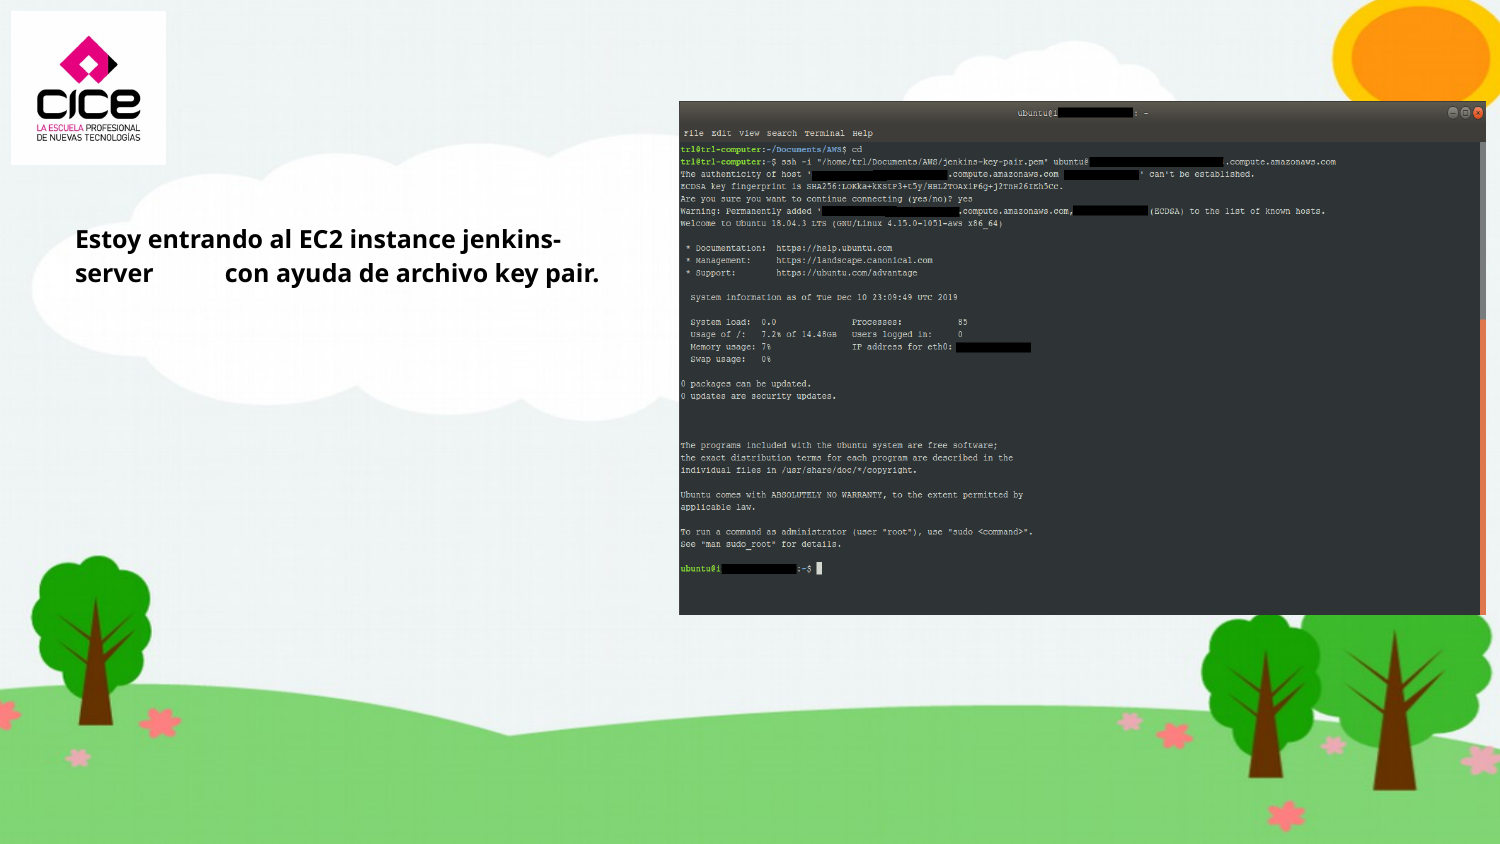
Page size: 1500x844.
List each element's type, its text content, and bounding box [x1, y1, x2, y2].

title Estoy entrando al EC2 instance jenkins-server con ayuda de archivo key pair. [75, 212, 618, 301]
picture [0, 0, 1500, 844]
